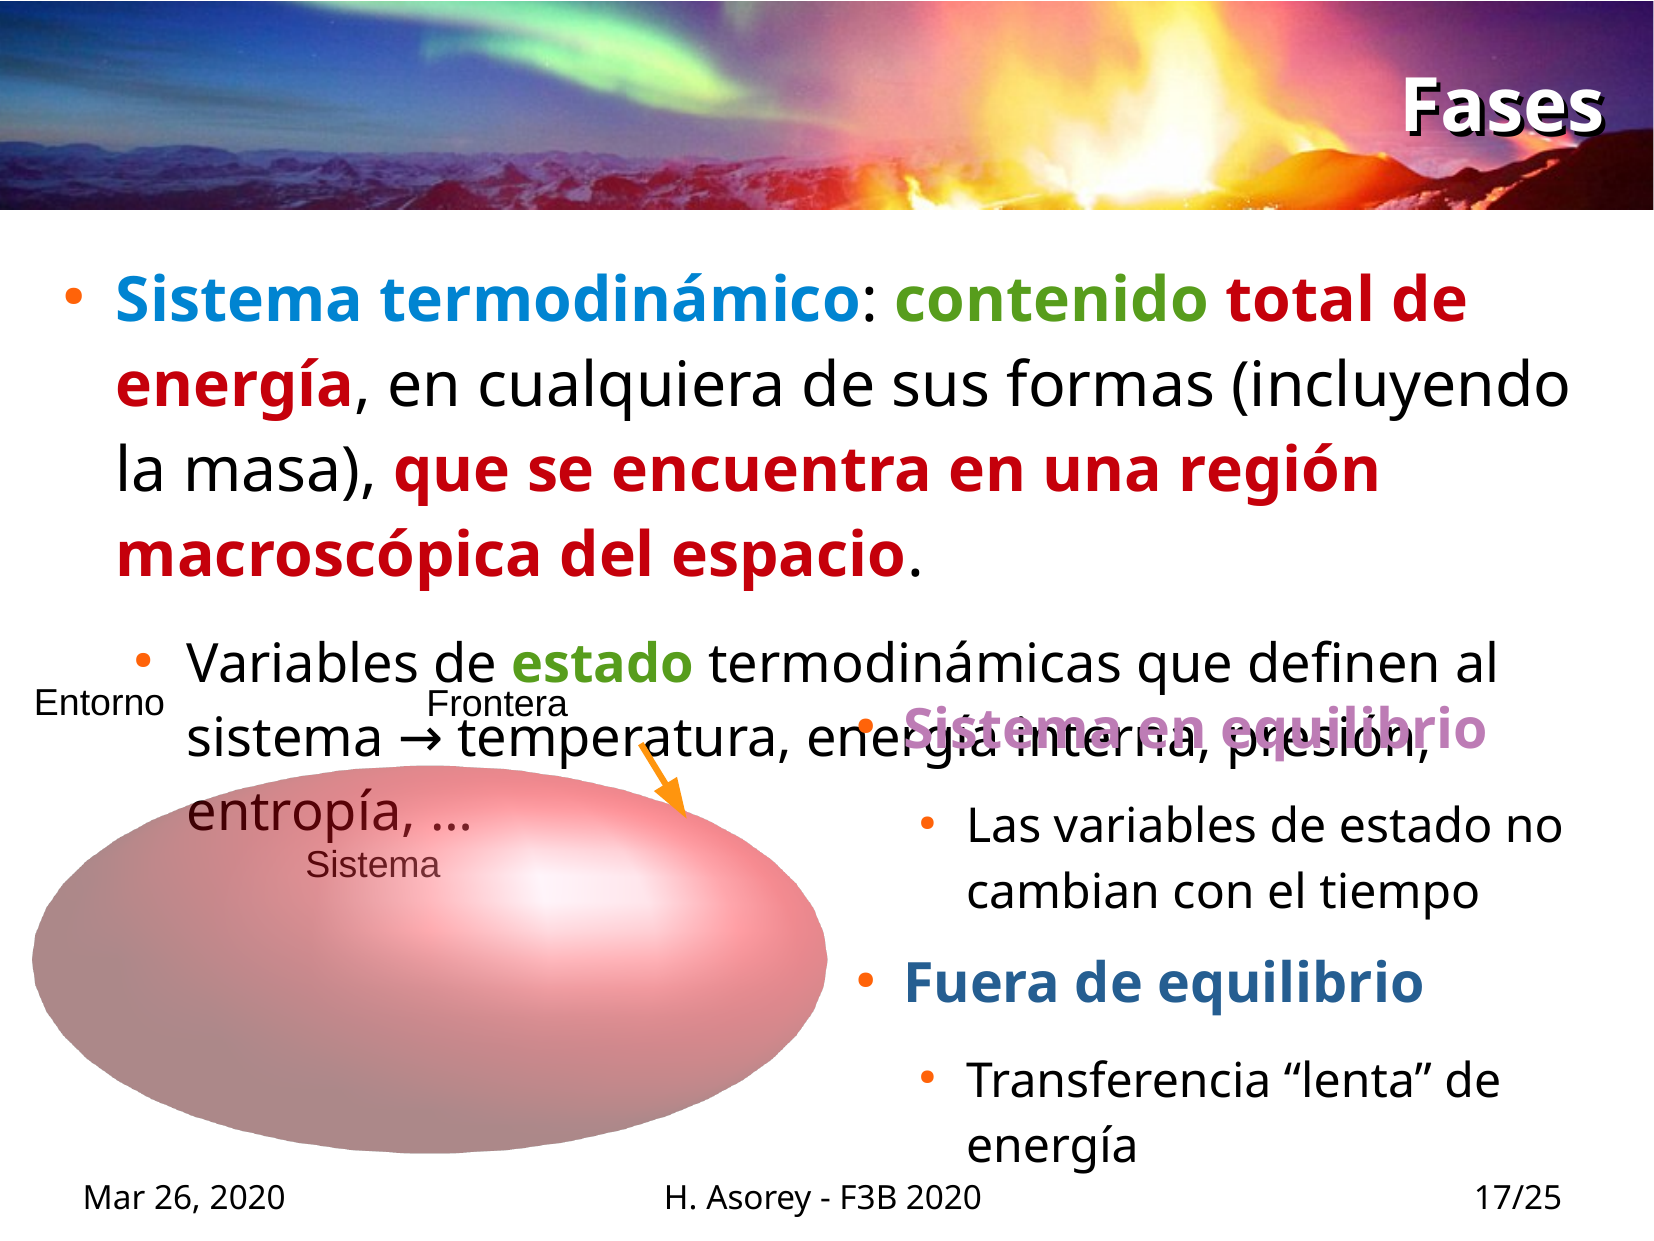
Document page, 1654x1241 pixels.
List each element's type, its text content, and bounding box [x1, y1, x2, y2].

text_box Entorno [19, 673, 248, 760]
list Sistema en equilibrio Las variables de estado no cambian con el tiempo Fuera de equilibrio Transferencia “lenta” de energía [840, 689, 1606, 1185]
title Fases [45, 15, 1606, 191]
list Sistema termodinámico: contenido total de energía, en cualquiera de sus formas (incluyendo la masa), que se encuentra en una región macroscópica del espacio. Variables de estado termodinámicas que definen al sistema → temperatura, energía interna, presión, entropía, … [45, 255, 1606, 1156]
picture [0, 1, 1654, 210]
text_box Frontera [411, 675, 647, 761]
